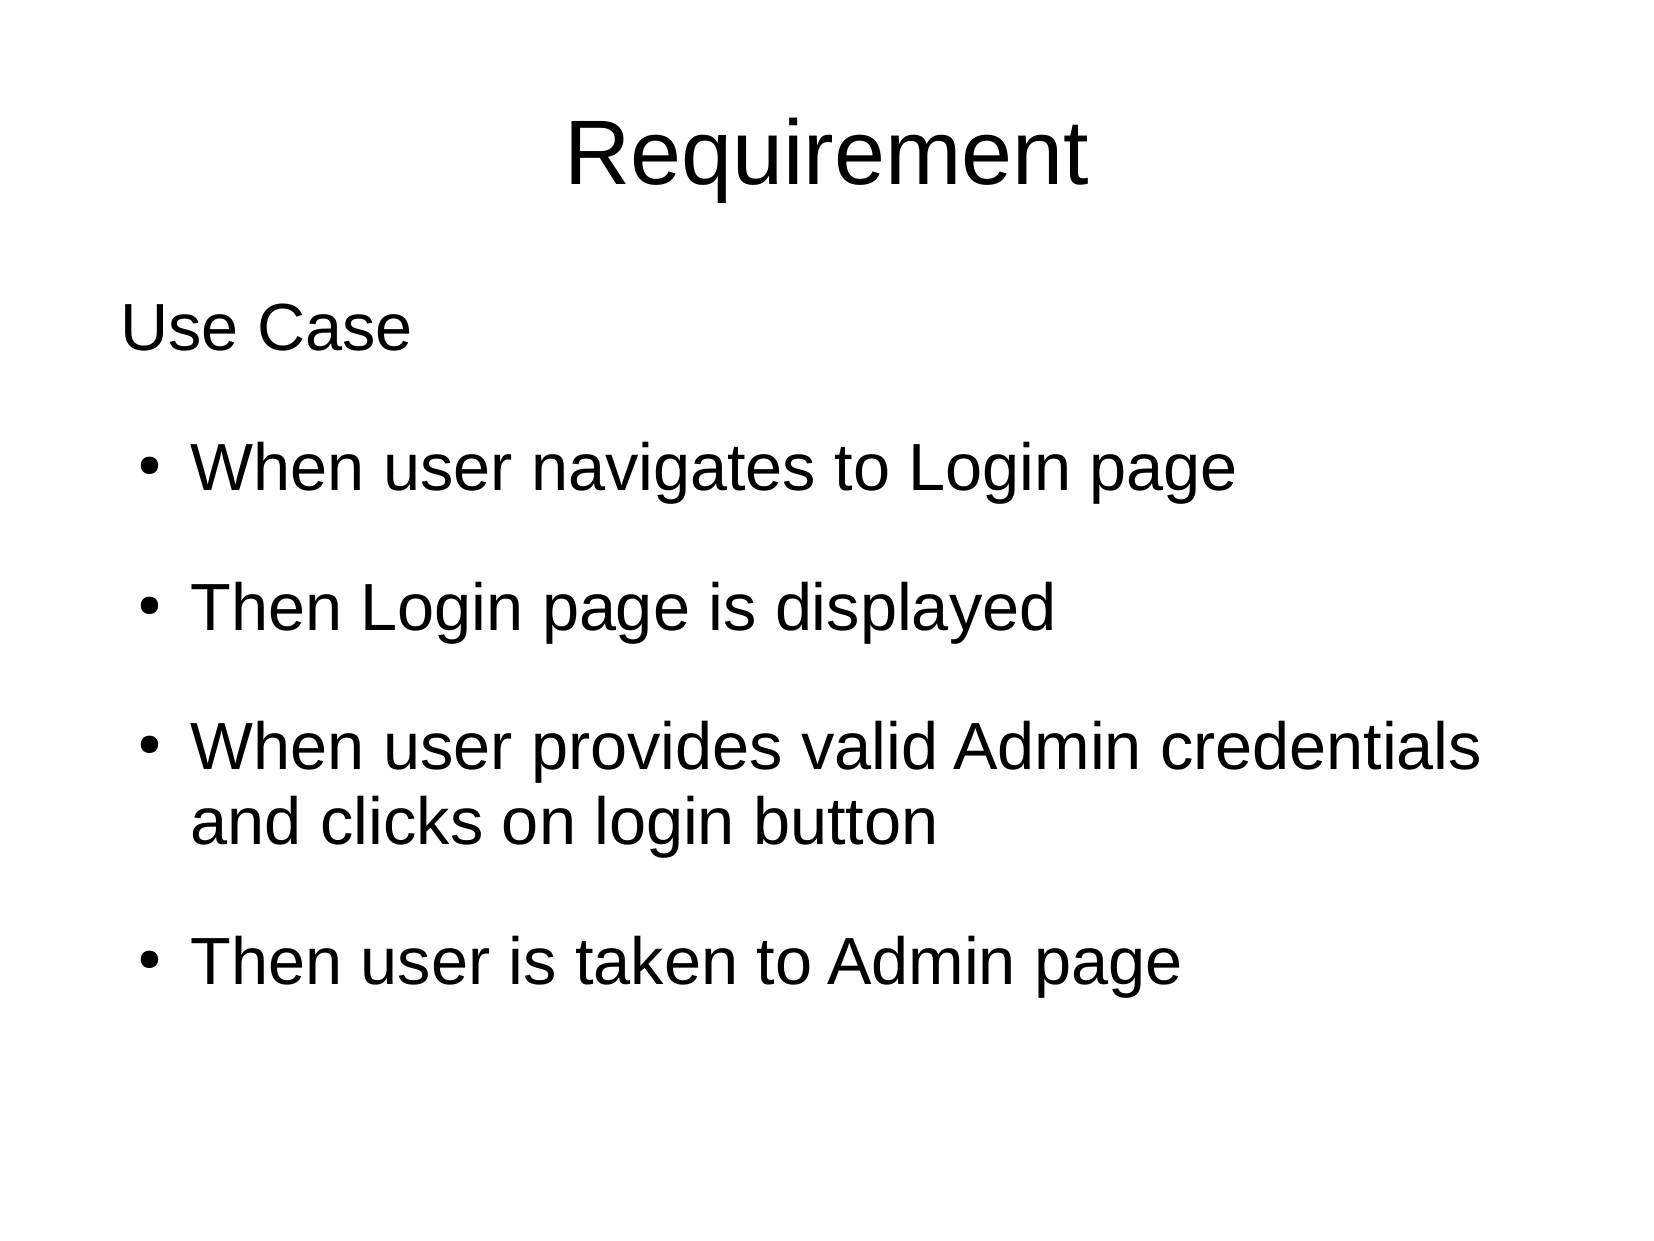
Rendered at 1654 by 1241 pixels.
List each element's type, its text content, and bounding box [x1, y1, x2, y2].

list Use Case When user navigates to Login page Then Login page is displayed When user provides valid Admin credentials and clicks on login button Then user is taken to Admin page [120, 290, 1546, 1010]
title Requirement [82, 49, 1571, 257]
